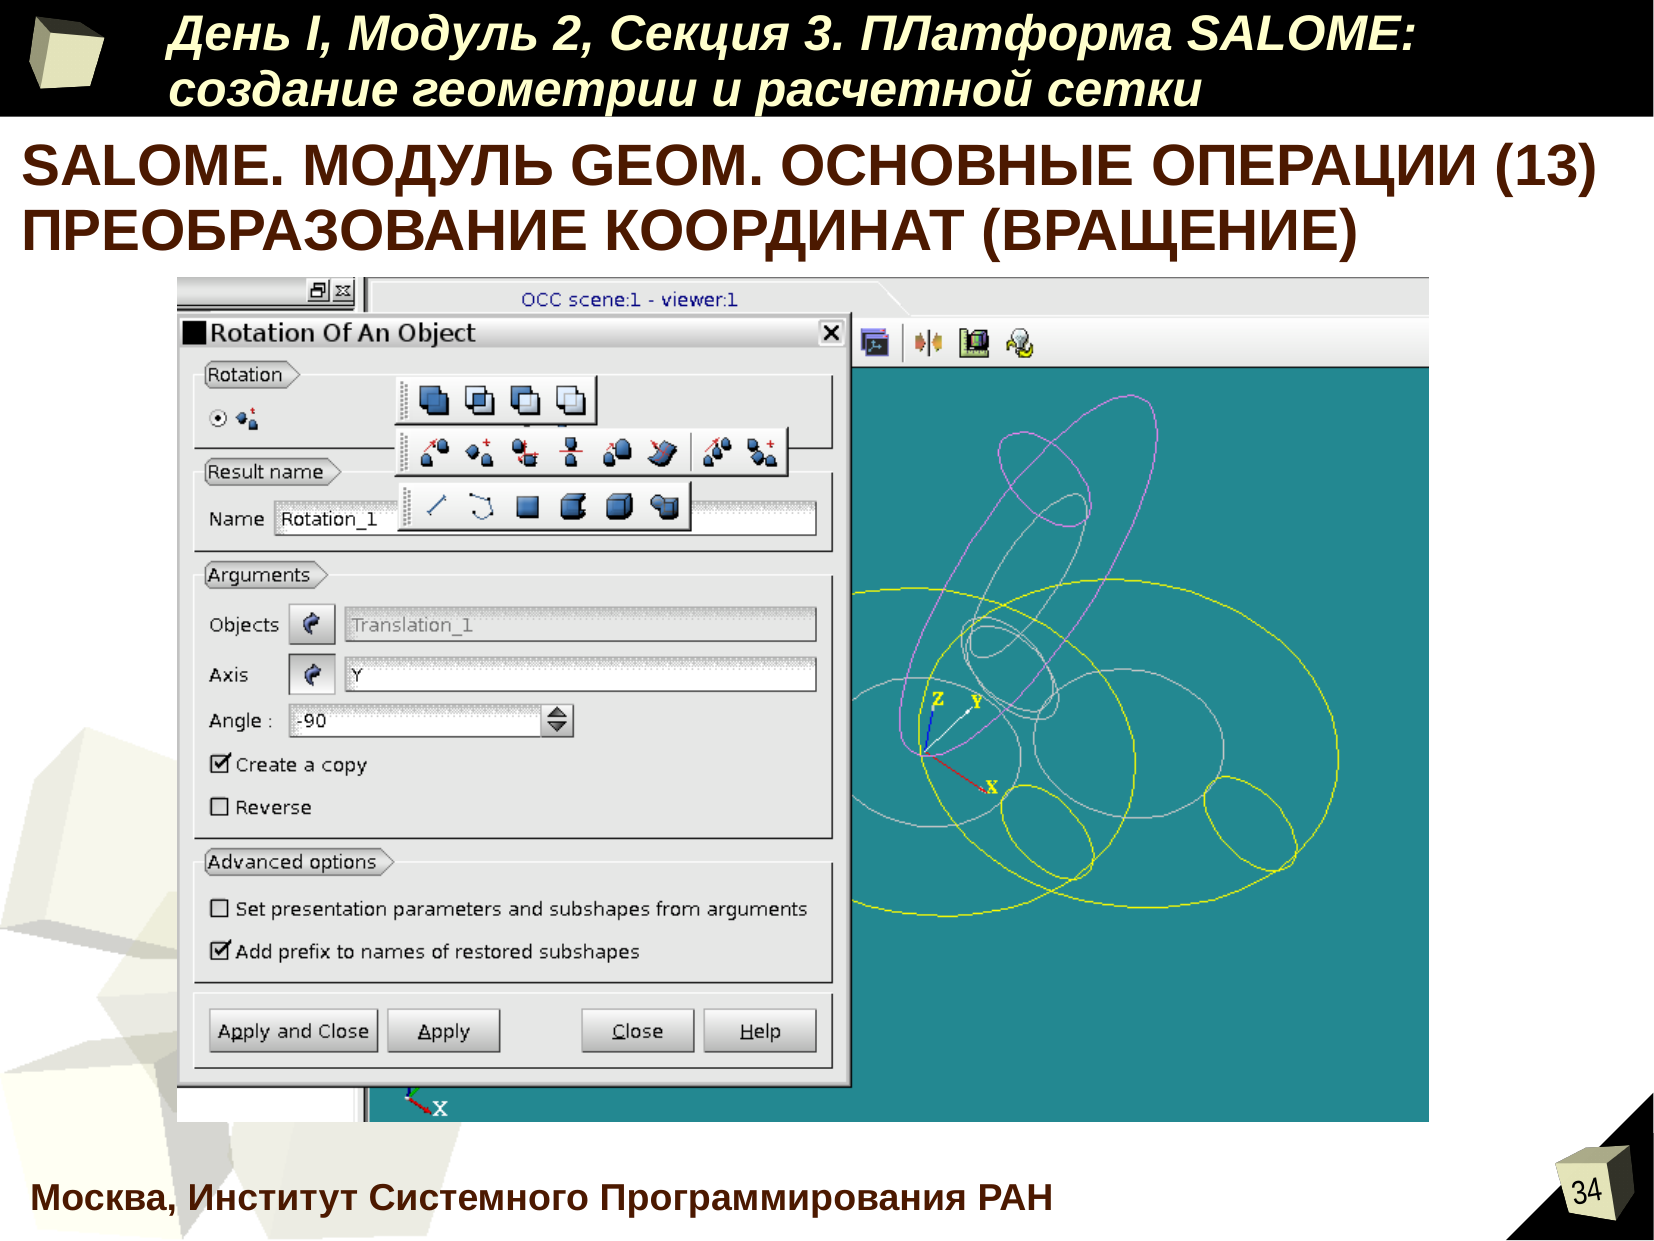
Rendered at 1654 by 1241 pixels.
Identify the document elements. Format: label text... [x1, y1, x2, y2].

text_box SALOME. МОДУЛЬ GEOM. ОСНОВНЫЕ ОПЕРАЦИИ (13) ПРЕОБРАЗОВАНИЕ КООРДИНАТ (ВРАЩЕНИЕ) [6, 125, 1654, 271]
picture [0, 277, 1429, 1241]
picture [464, 1193, 472, 1198]
